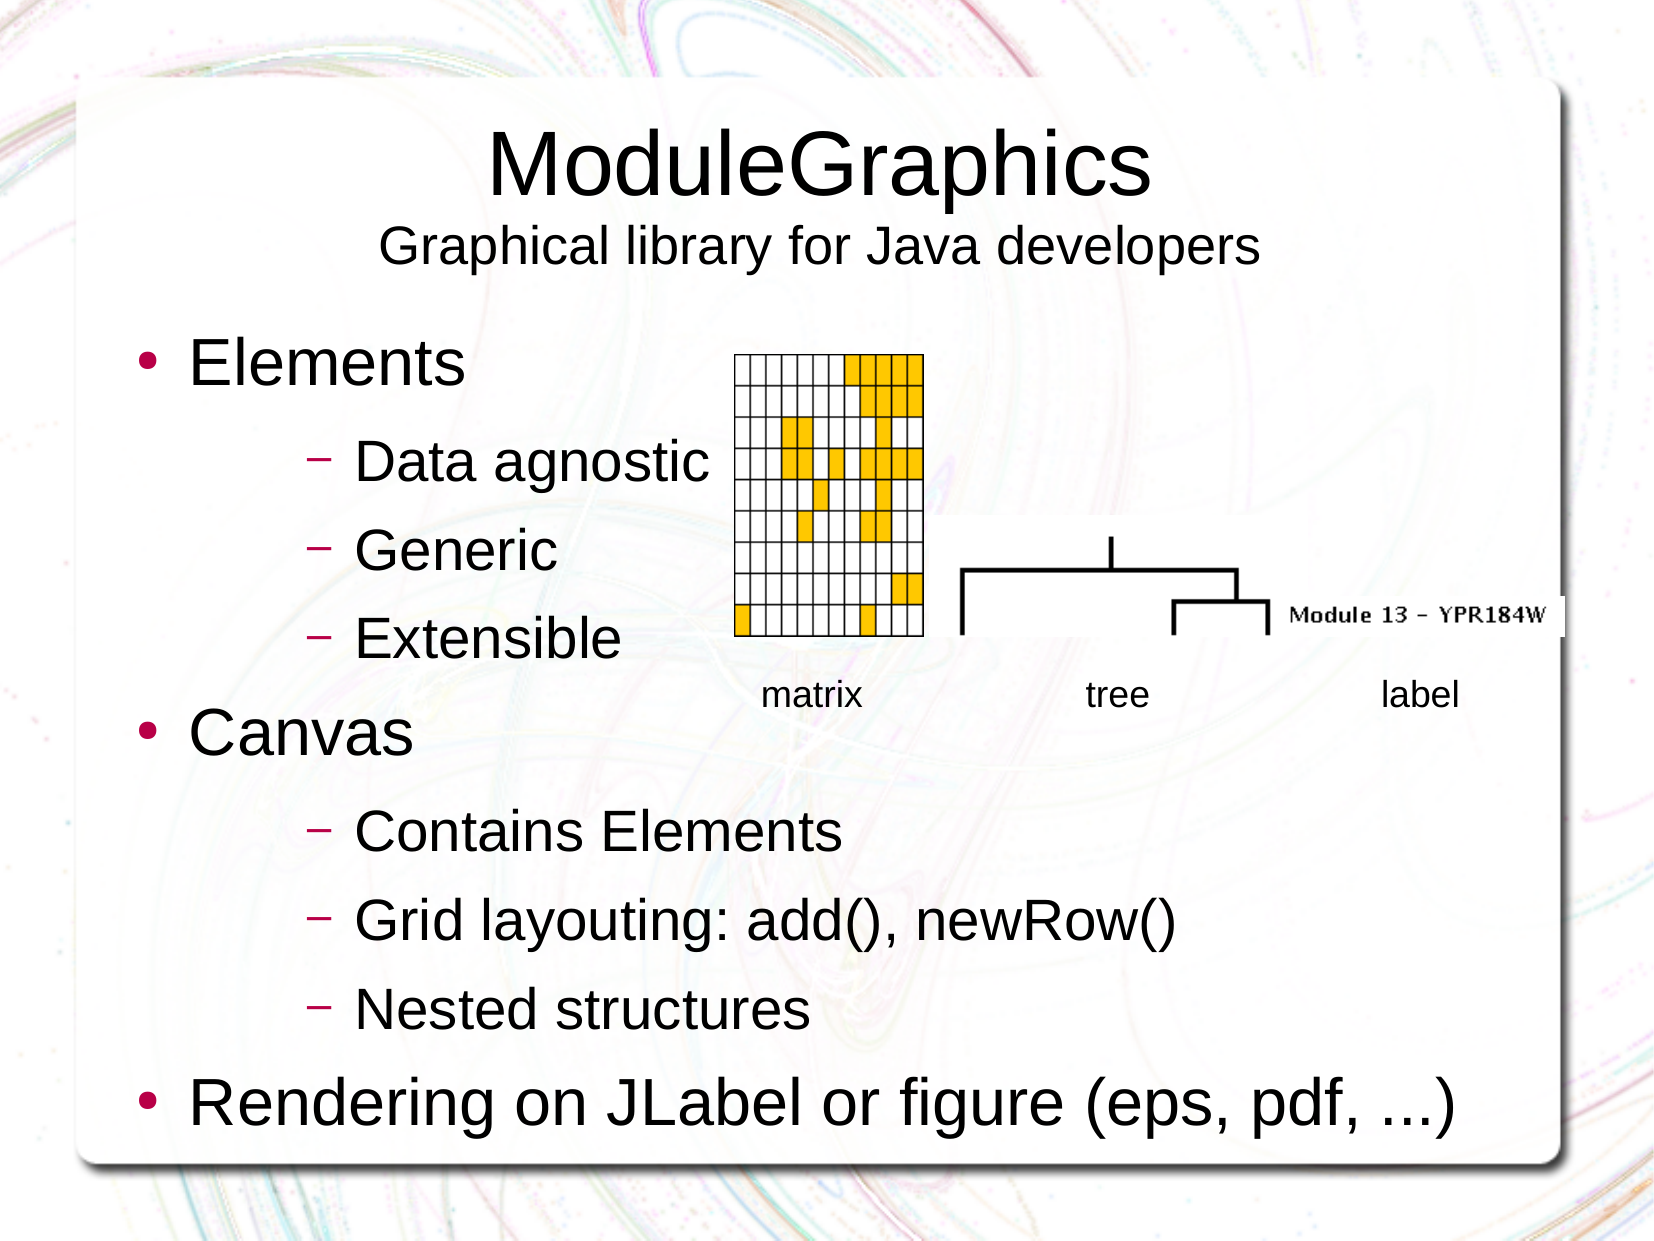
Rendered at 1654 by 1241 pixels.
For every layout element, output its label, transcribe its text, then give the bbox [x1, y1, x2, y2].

text_box tree [1070, 666, 1166, 724]
list Elements Data agnostic Generic Extensible Canvas Contains Elements Grid layouting: add(), newRow() Nested structures Rendering on JLabel or figure (eps, pdf, ...) [118, 324, 1506, 1140]
title ModuleGraphics Graphical library for Java developers [76, 90, 1565, 298]
picture [0, 0, 1654, 1241]
text_box label [1366, 666, 1485, 724]
text_box matrix [746, 666, 894, 724]
